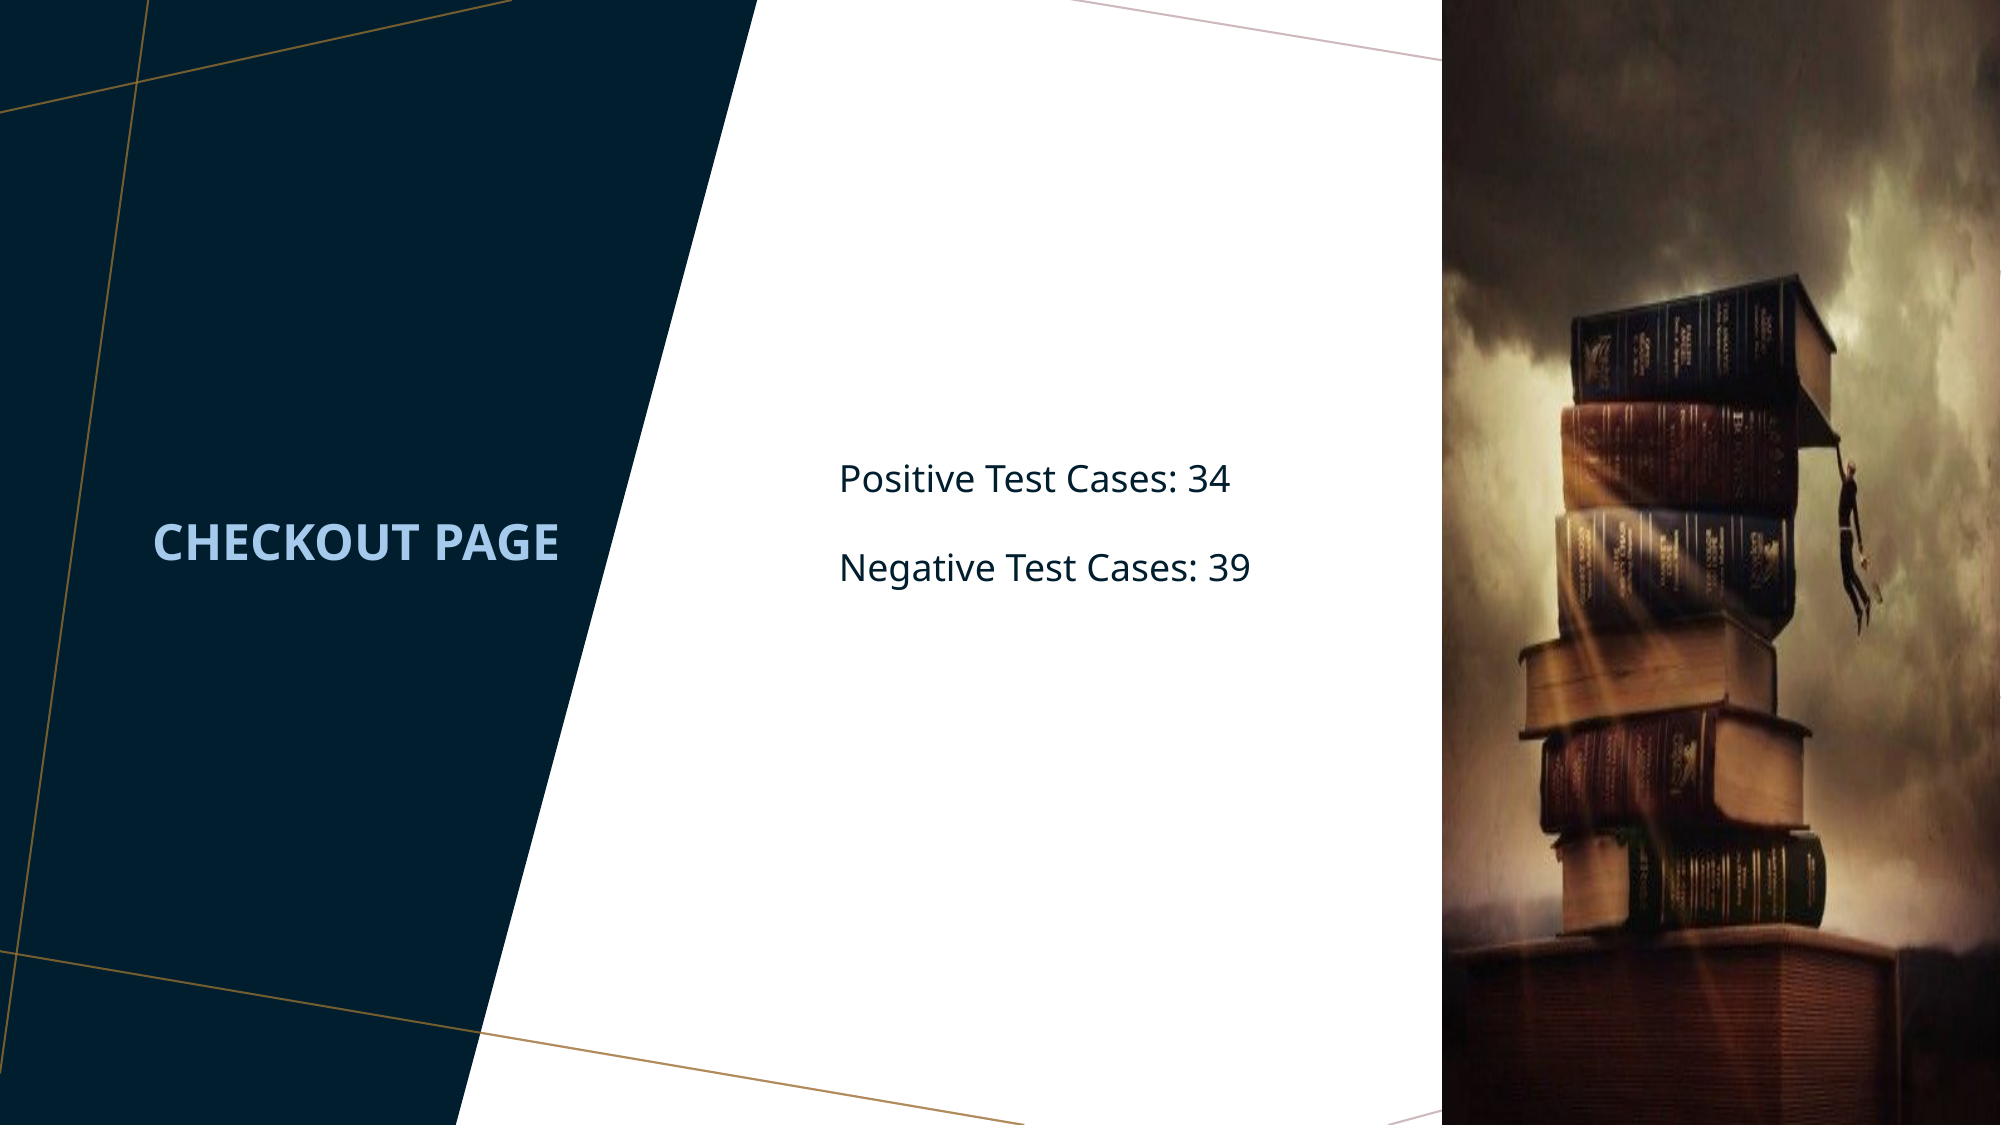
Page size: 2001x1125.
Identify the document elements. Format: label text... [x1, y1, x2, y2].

list Positive Test Cases: 34 Negative Test Cases: 39 [824, 83, 1441, 1006]
picture [1441, 0, 2000, 1125]
title Checkout Page [137, 83, 663, 1006]
